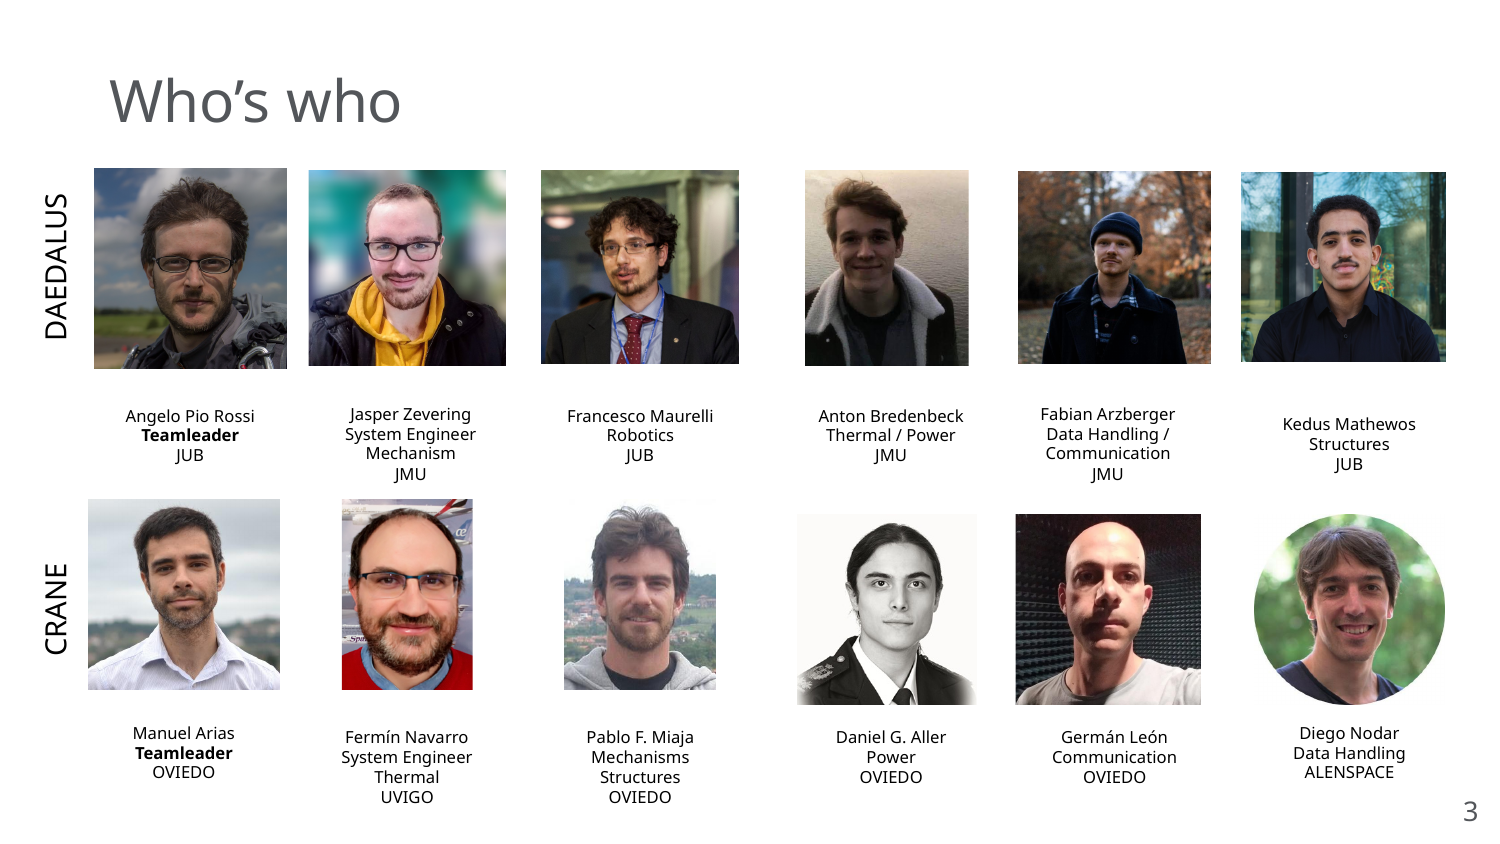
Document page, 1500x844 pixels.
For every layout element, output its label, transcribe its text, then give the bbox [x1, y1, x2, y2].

text_box Angelo Pio Rossi Teamleader JUB [87, 390, 293, 481]
picture [805, 170, 969, 366]
picture [541, 170, 739, 364]
text_box Fermín Navarro System Engineer Thermal UVIGO [304, 712, 510, 823]
picture [1254, 514, 1445, 705]
picture [94, 168, 287, 369]
title Who’s who [94, 60, 1406, 137]
text_box DAEDALUS [22, 164, 88, 370]
text_box Daniel G. Aller Power OVIEDO [788, 712, 994, 803]
picture [308, 170, 506, 366]
text_box Manuel Arias Teamleader OVIEDO [81, 707, 287, 798]
text_box Pablo F. Miaja Mechanisms Structures OVIEDO [537, 712, 743, 823]
text_box Kedus Mathewos Structures JUB [1247, 398, 1452, 489]
text_box Germán León Communication OVIEDO [1012, 712, 1218, 803]
text_box CRANE [22, 507, 88, 713]
text_box Francesco Maurelli Robotics JUB [537, 390, 743, 481]
text_box Jasper Zevering System Engineer Mechanism JMU [308, 388, 514, 499]
picture [797, 514, 977, 705]
text_box Fabian Arzberger Data Handling / Communication JMU [1005, 388, 1211, 499]
picture [564, 499, 716, 690]
picture [341, 499, 473, 690]
picture [1015, 514, 1201, 705]
picture [1241, 172, 1446, 362]
picture [1018, 171, 1211, 364]
text_box Diego Nodar Data Handling ALENSPACE [1247, 707, 1452, 798]
picture [88, 499, 280, 690]
text_box Anton Bredenbeck Thermal / Power JMU [788, 390, 994, 481]
slide_number <number> [1403, 779, 1494, 844]
